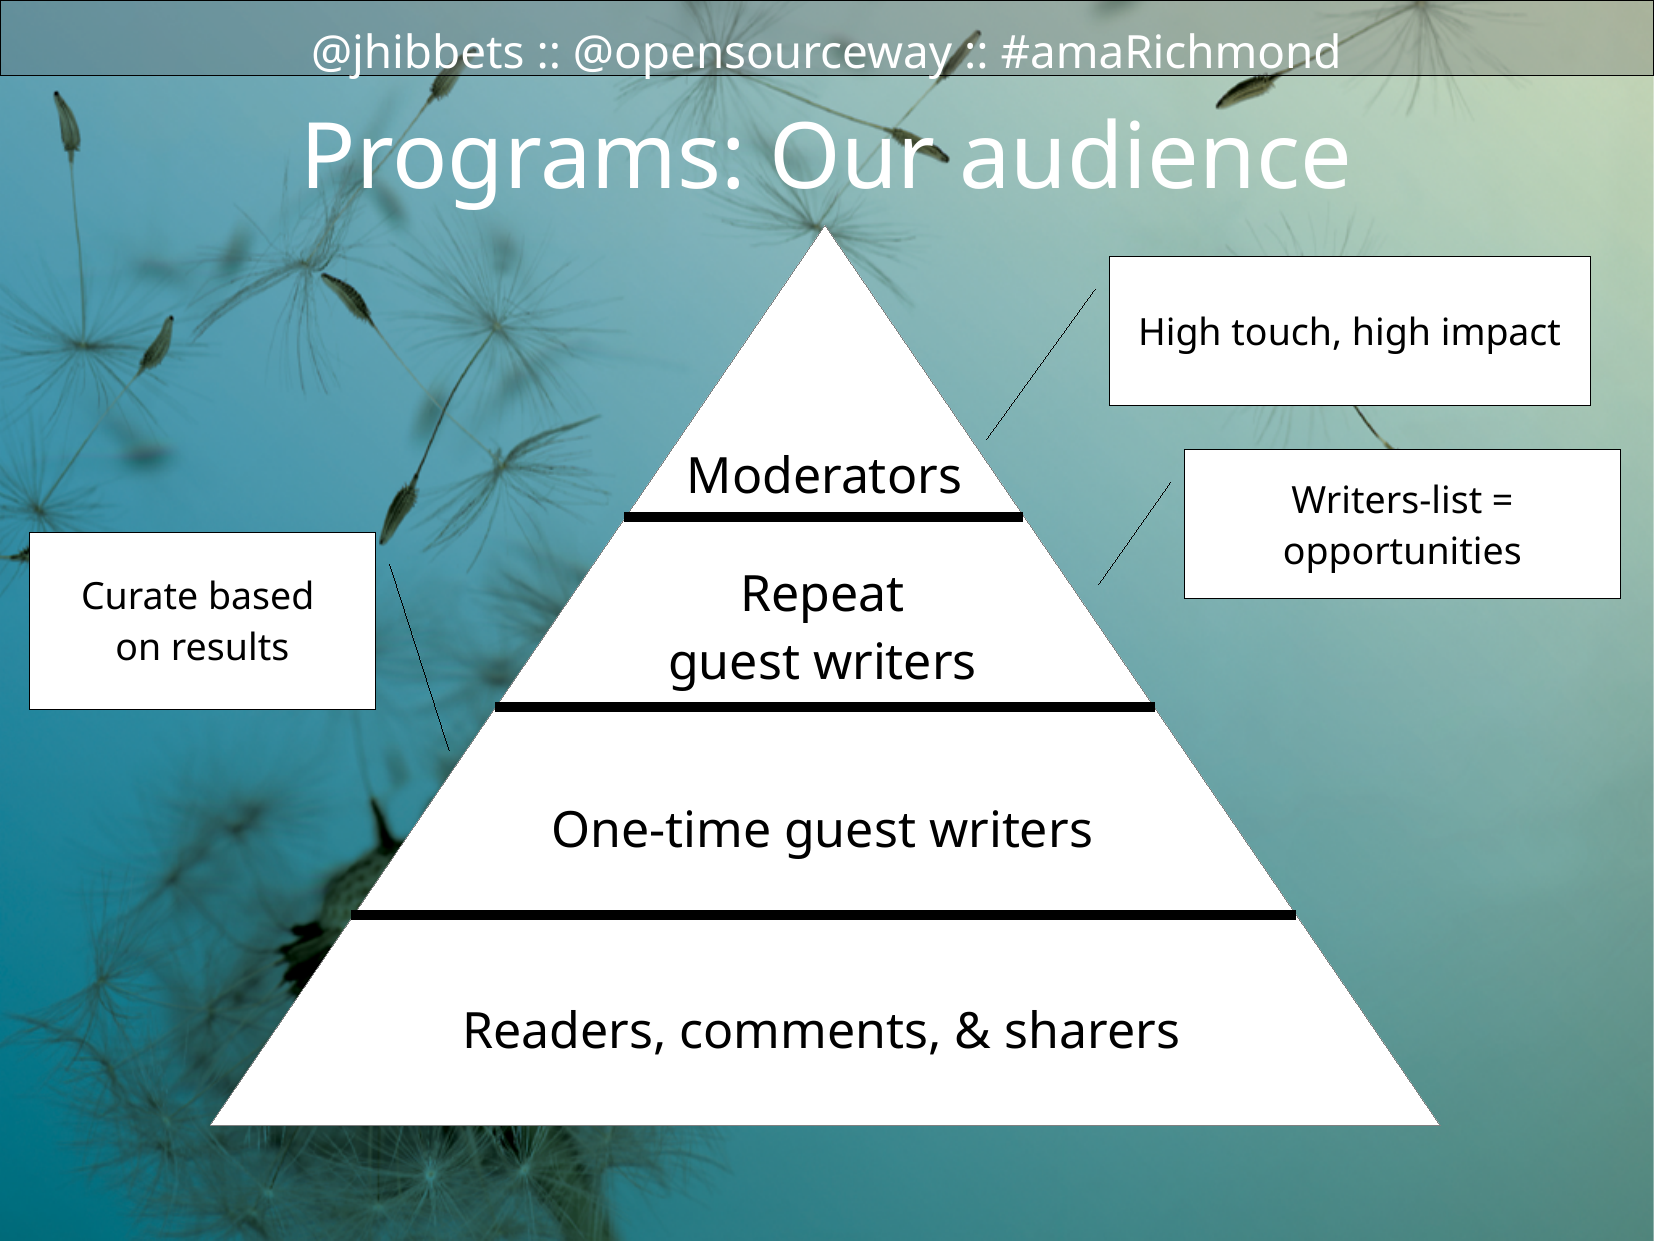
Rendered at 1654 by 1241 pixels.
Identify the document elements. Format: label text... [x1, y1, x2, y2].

text_box [683, 225, 967, 432]
title Programs: Our audience [82, 49, 1571, 257]
text_box [499, 514, 1151, 702]
text_box [356, 707, 1294, 910]
text_box Curate based on results [30, 532, 375, 709]
text_box [628, 448, 1022, 512]
text_box High touch, high impact [1110, 256, 1590, 405]
text_box [210, 914, 1441, 1126]
text_box One-time guest writers [536, 786, 1118, 852]
text_box Readers, comments, & sharers [447, 987, 1206, 1053]
text_box Moderators [672, 432, 980, 498]
picture [0, 76, 1654, 1241]
text_box Repeat guest writers [653, 550, 1001, 666]
text_box Writers-list = opportunities [1185, 450, 1620, 599]
